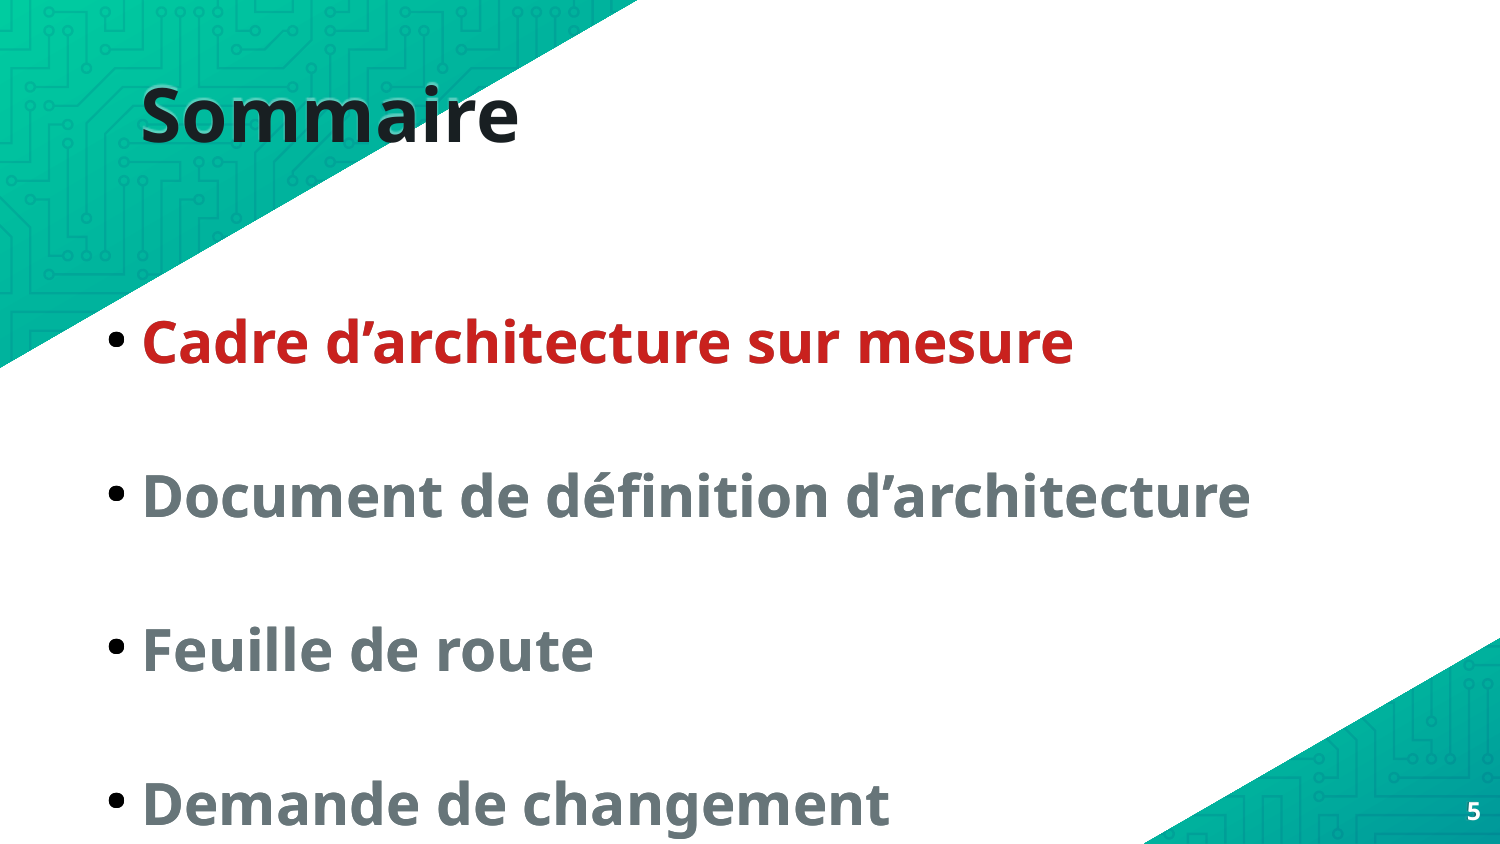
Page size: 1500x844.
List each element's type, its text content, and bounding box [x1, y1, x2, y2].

title Sommaire [140, 78, 1360, 160]
slide_number <number> [1391, 779, 1482, 844]
list Cadre d’architecture sur mesure Document de définition d’architecture Feuille de route Demande de changement [106, 289, 1465, 774]
